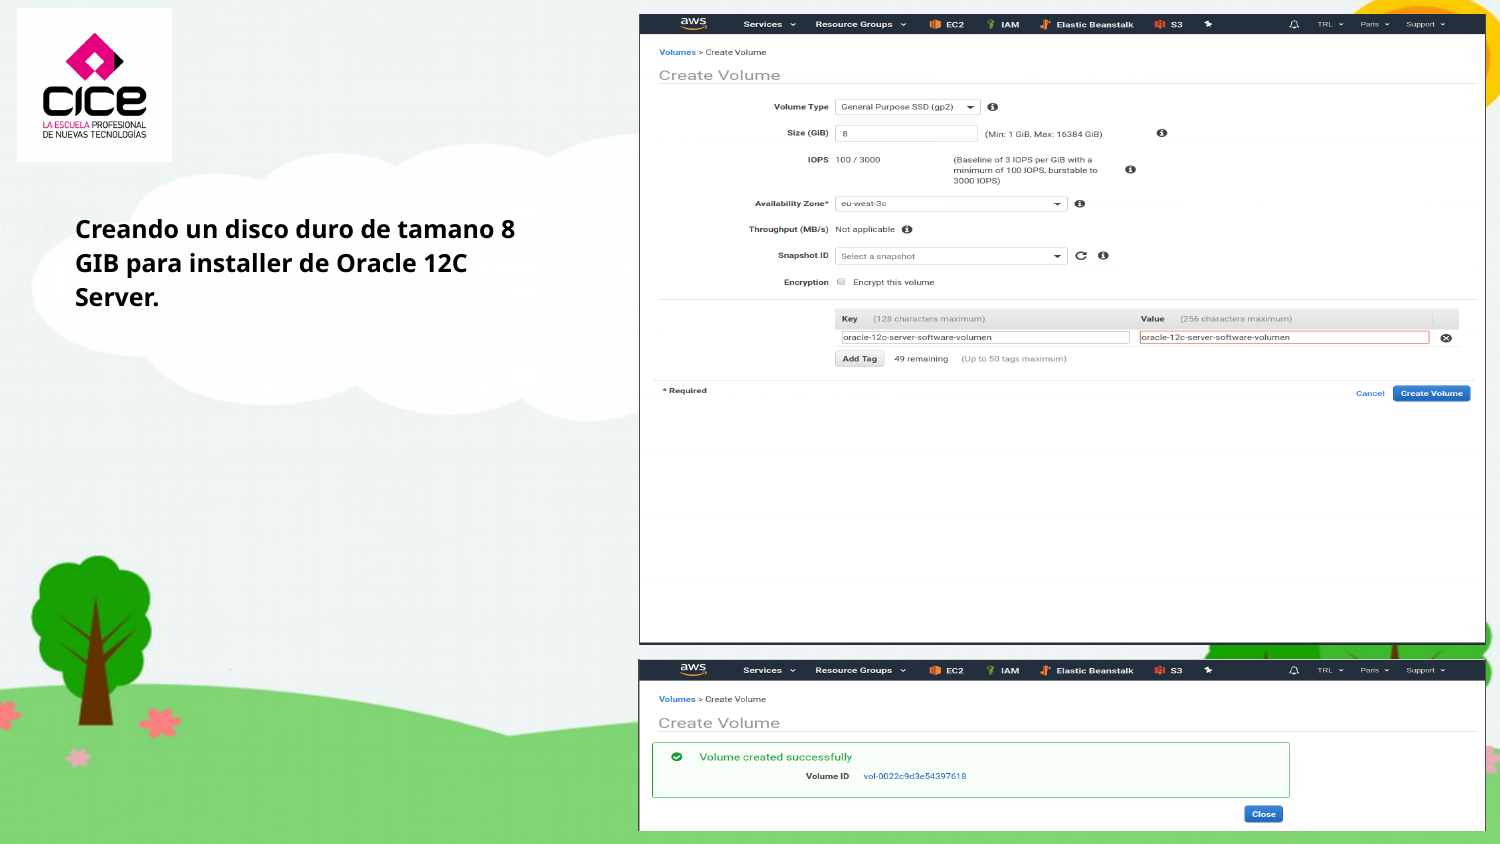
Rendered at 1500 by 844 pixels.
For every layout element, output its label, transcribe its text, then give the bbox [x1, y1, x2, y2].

title Creando un disco duro de tamano 8 GIB para installer de Oracle 12C Server. [75, 234, 519, 291]
picture [0, 0, 1500, 844]
